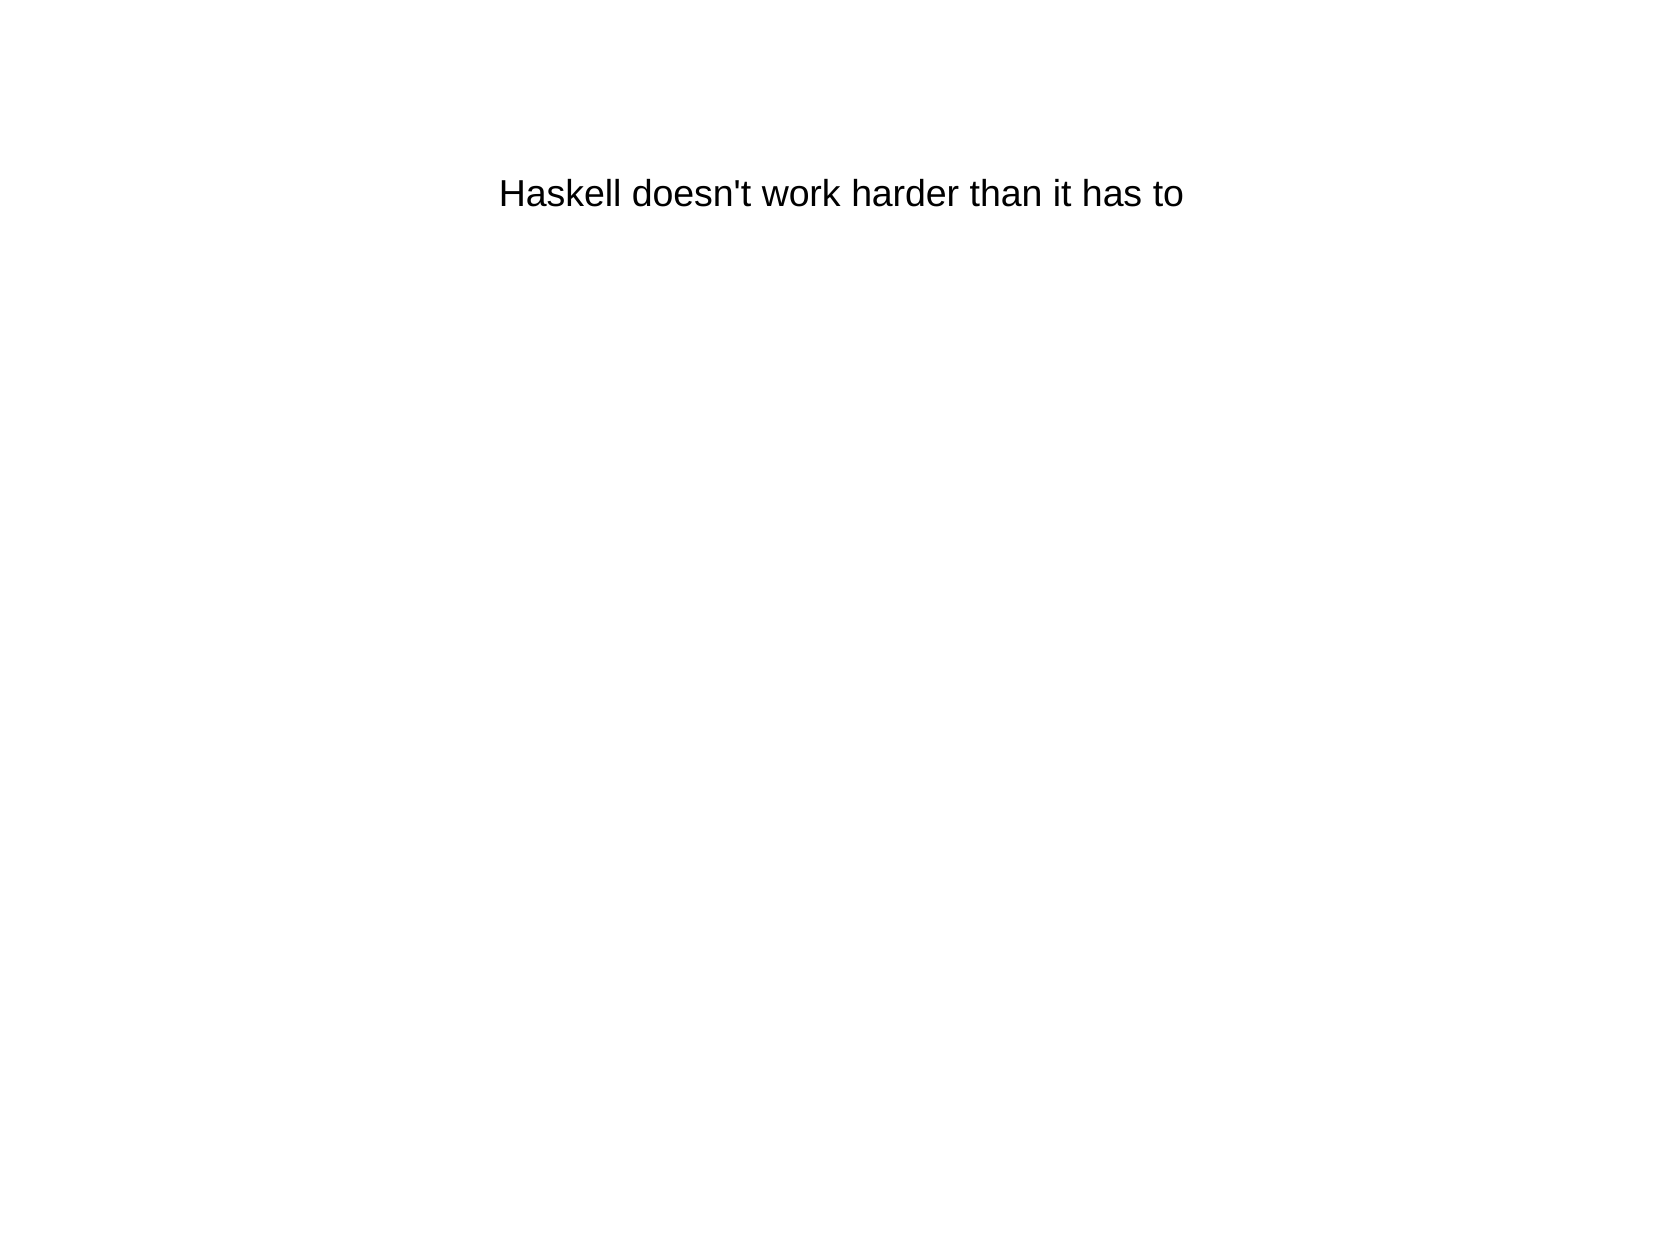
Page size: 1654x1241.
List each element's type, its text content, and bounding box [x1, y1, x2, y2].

text_box Haskell doesn't work harder than it has to [484, 165, 1217, 223]
